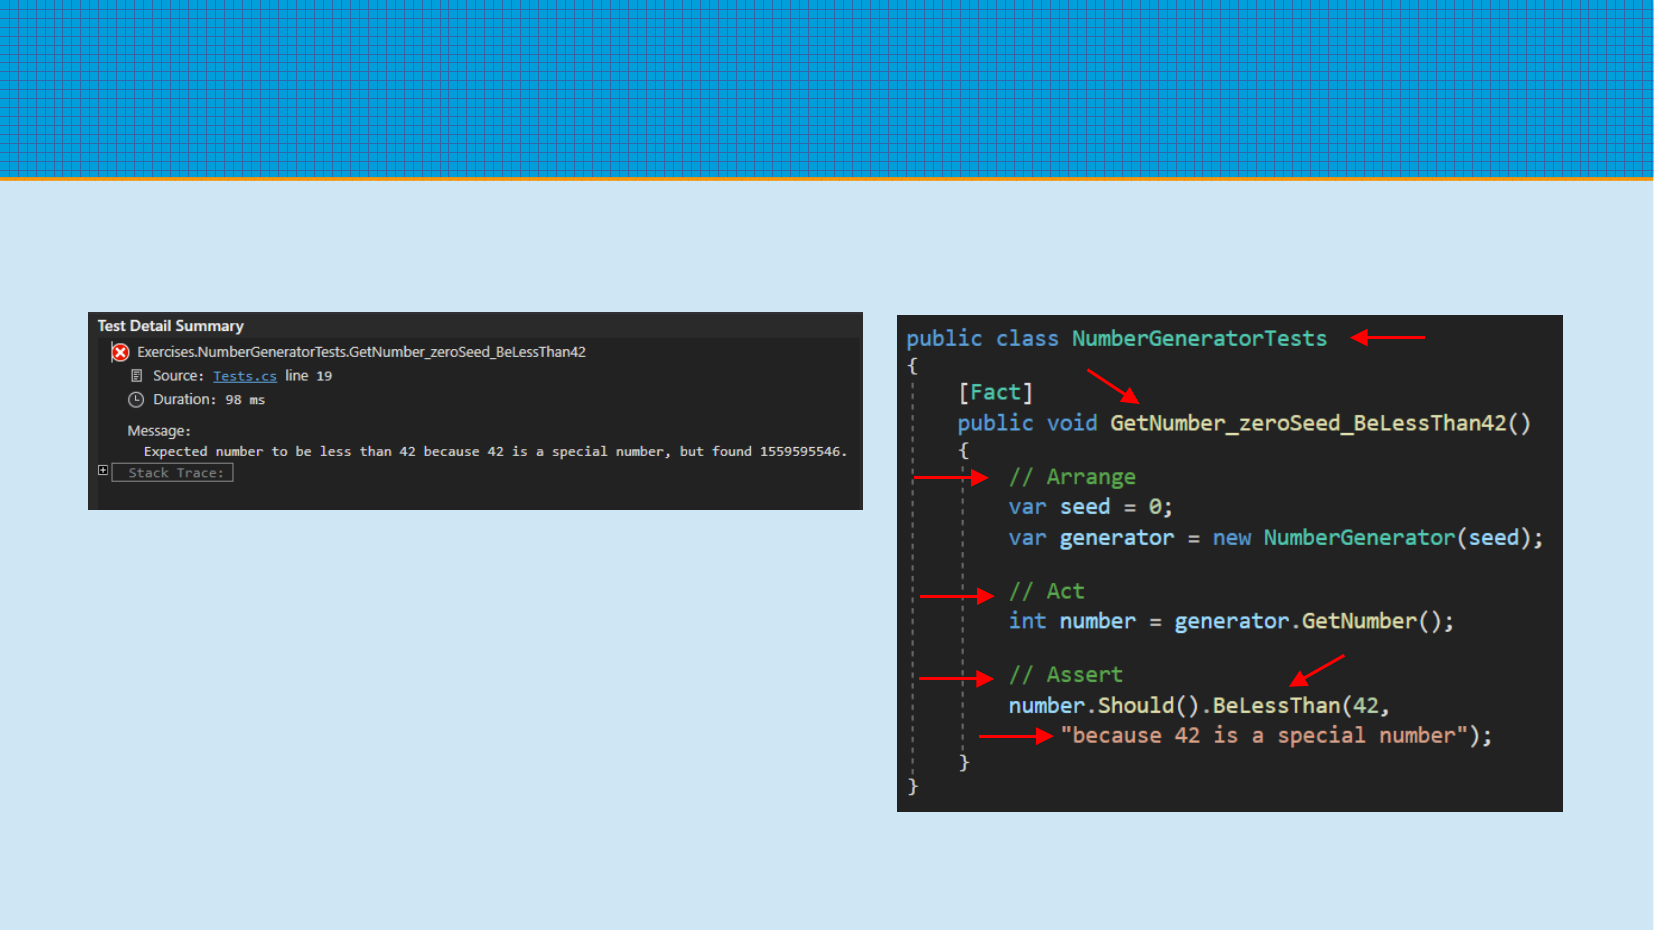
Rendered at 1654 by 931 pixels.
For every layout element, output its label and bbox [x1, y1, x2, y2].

picture [88, 312, 863, 510]
picture [897, 315, 1563, 813]
